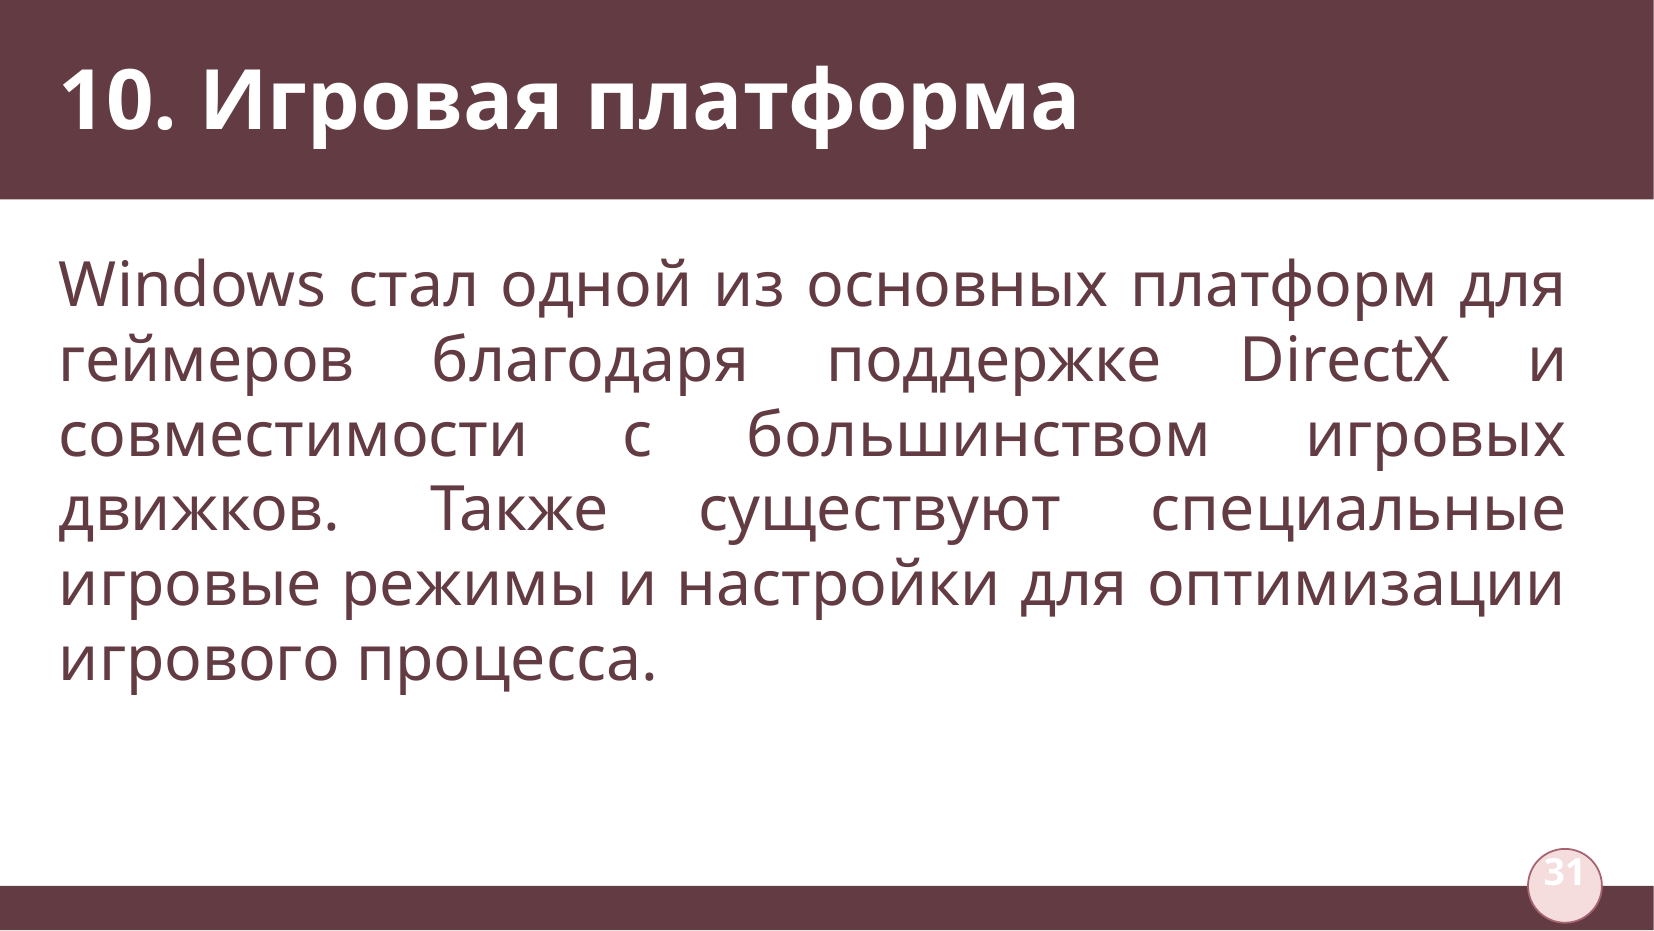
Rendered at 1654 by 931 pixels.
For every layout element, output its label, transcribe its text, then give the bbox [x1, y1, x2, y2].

title 10. Игровая платформа [59, 37, 1595, 155]
list Windows стал одной из основных платформ для геймеров благодаря поддержке DirectX и совместимости с большинством игровых движков. Также существуют специальные игровые режимы и настройки для оптимизации игрового процесса. [59, 243, 1595, 864]
